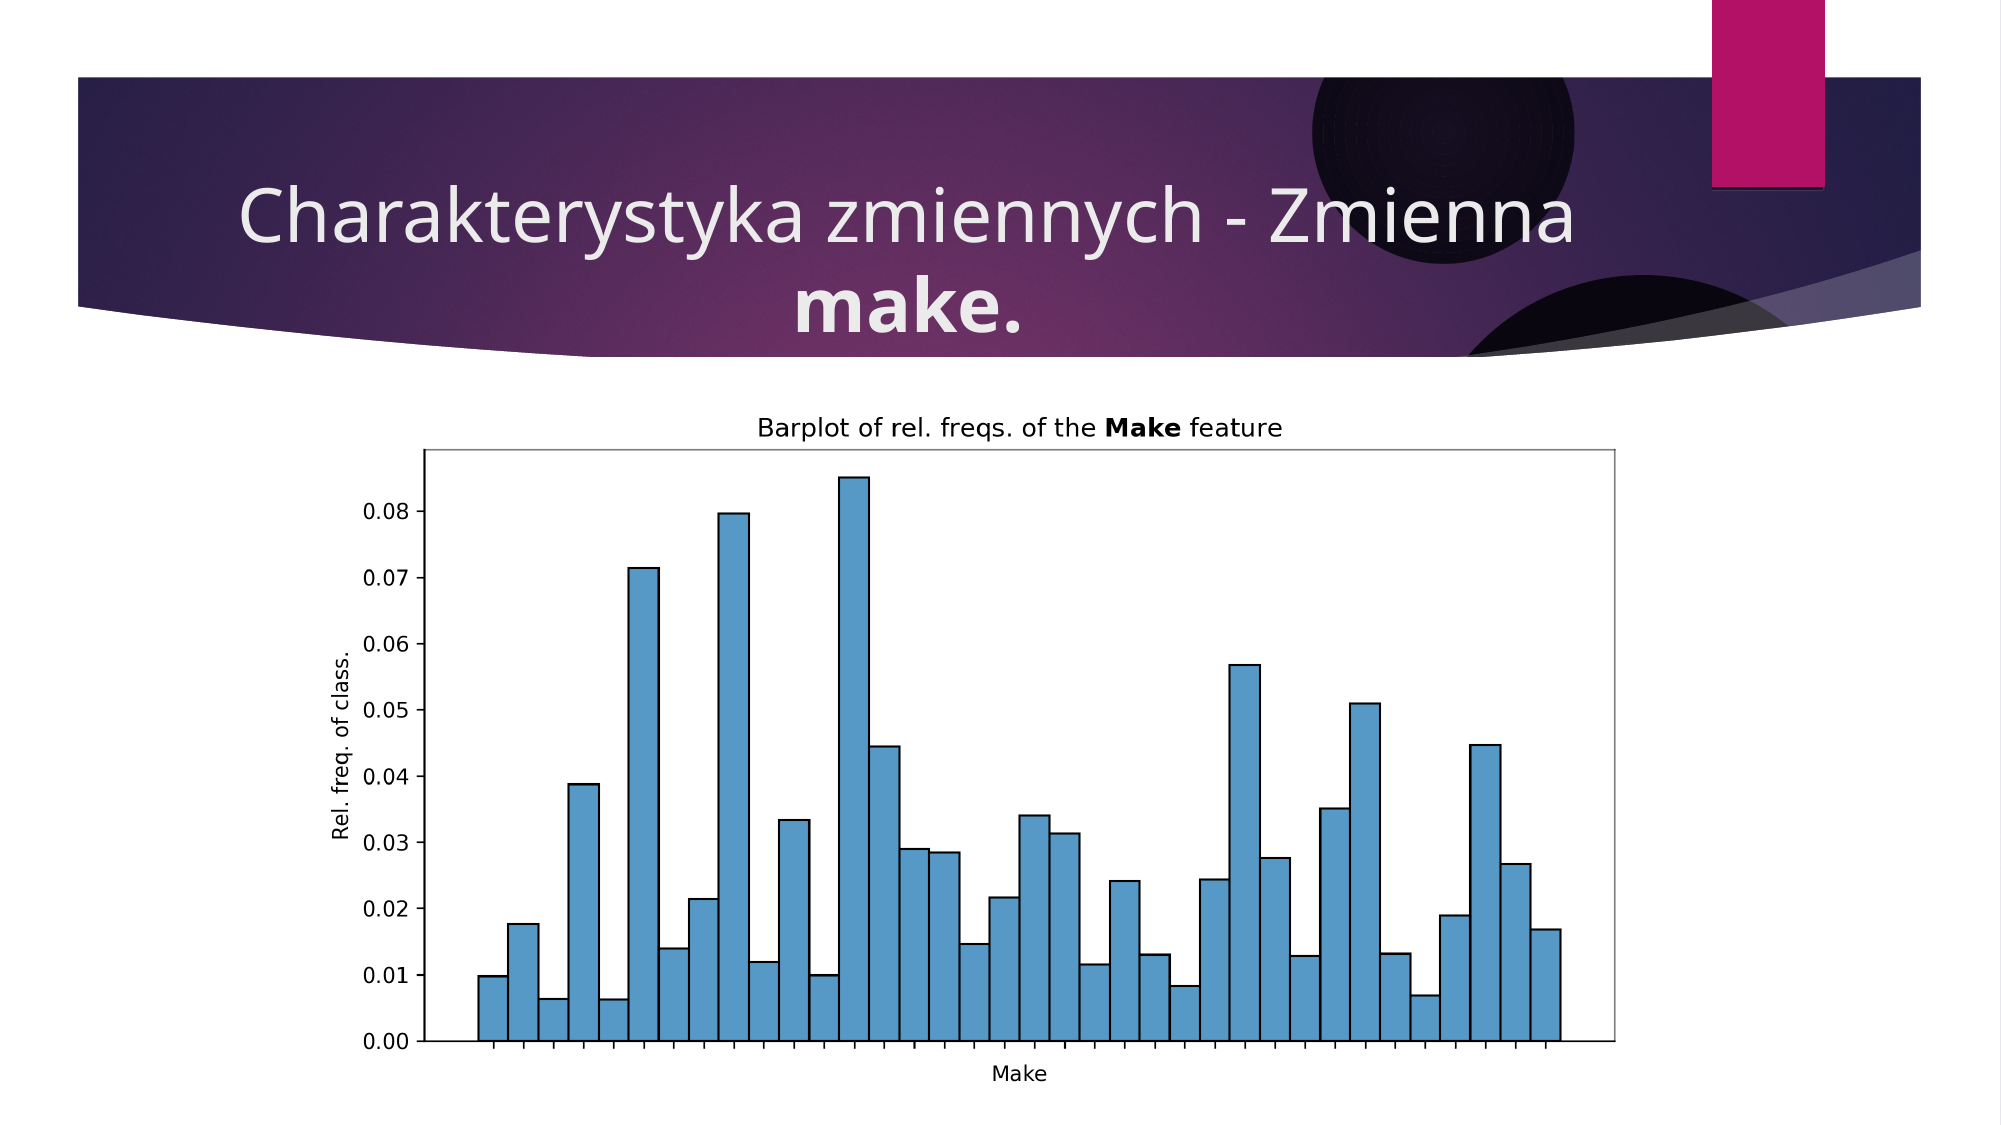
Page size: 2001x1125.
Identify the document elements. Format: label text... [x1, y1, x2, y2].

title Charakterystyka zmiennych - Zmienna make. [189, 159, 1627, 276]
picture [232, 357, 1768, 1125]
